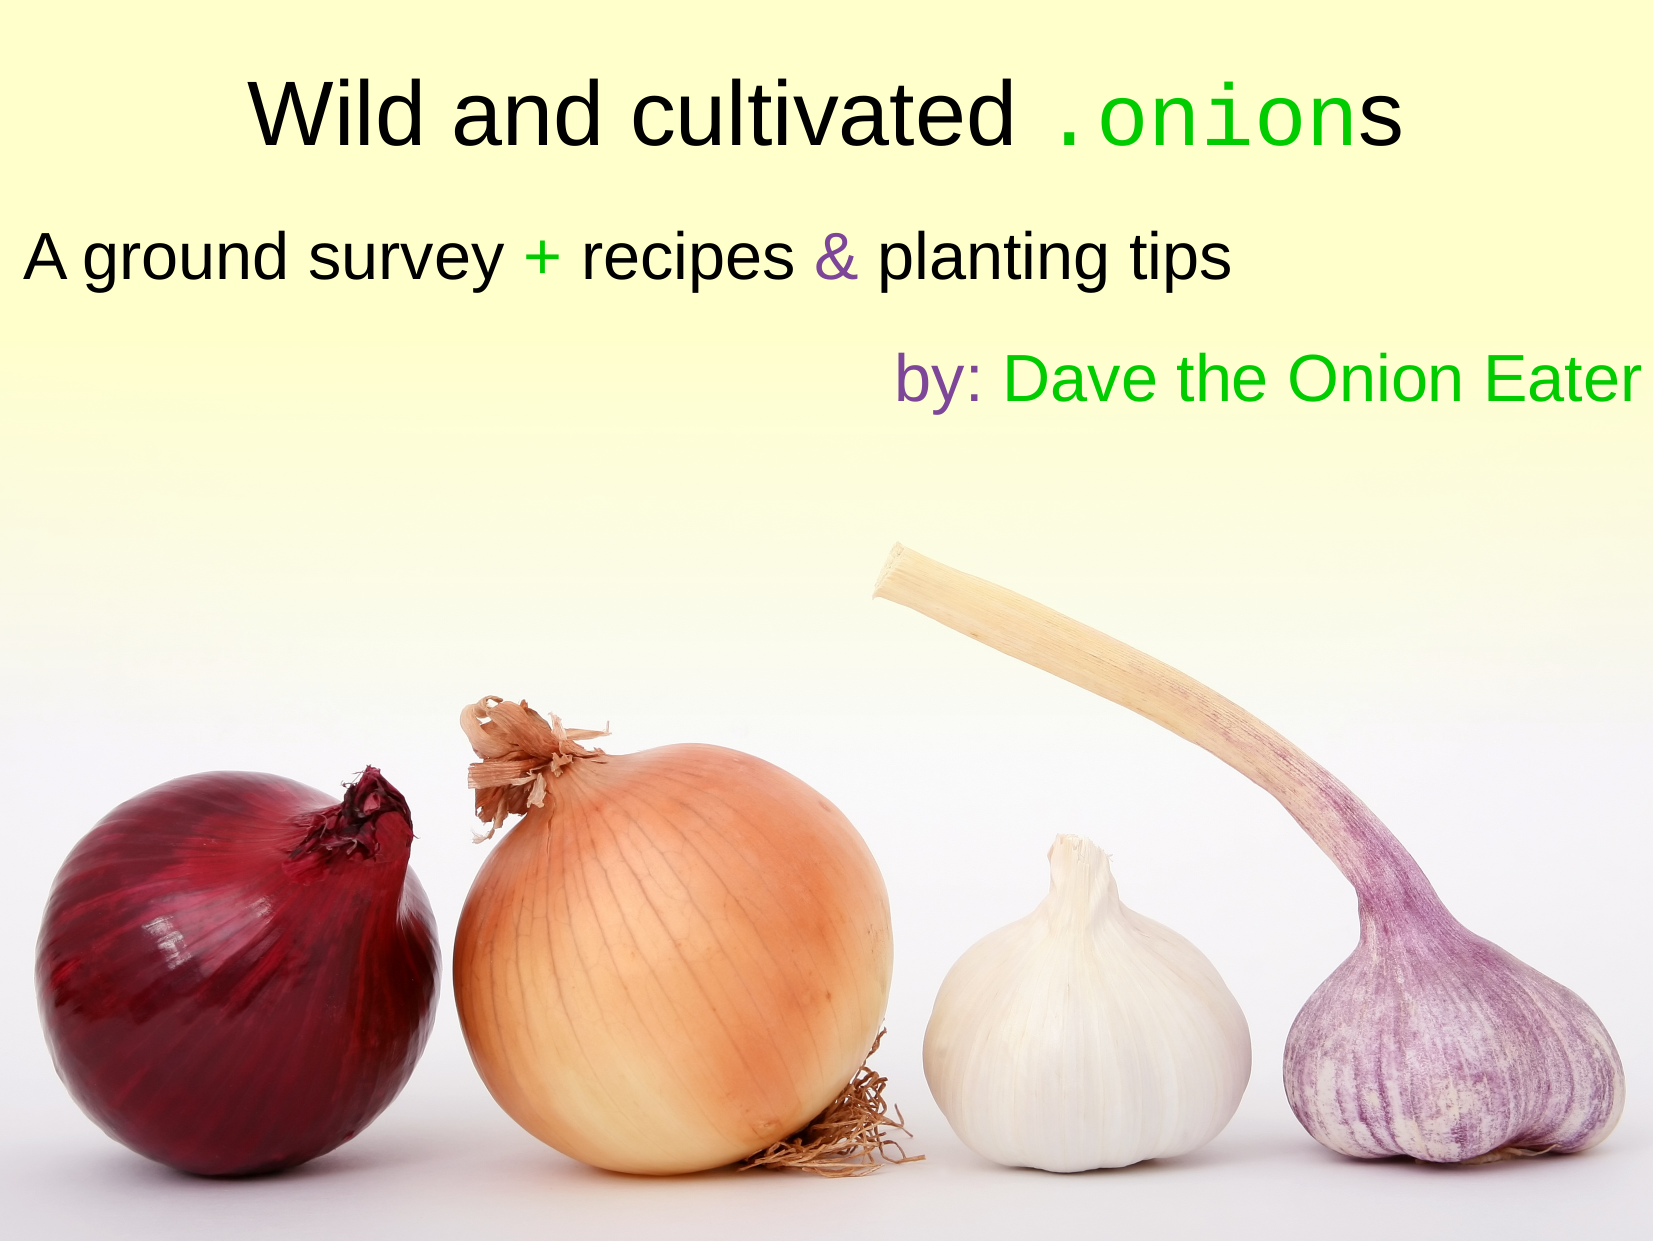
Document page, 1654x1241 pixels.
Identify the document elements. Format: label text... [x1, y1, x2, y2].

list by: Dave the Onion Eater [840, 341, 1644, 471]
list A ground survey + recipes & planting tips [23, 219, 1512, 305]
title Wild and cultivated .onions [82, 13, 1571, 222]
picture [0, 751, 1653, 1241]
text_box [0, 330, 1653, 751]
